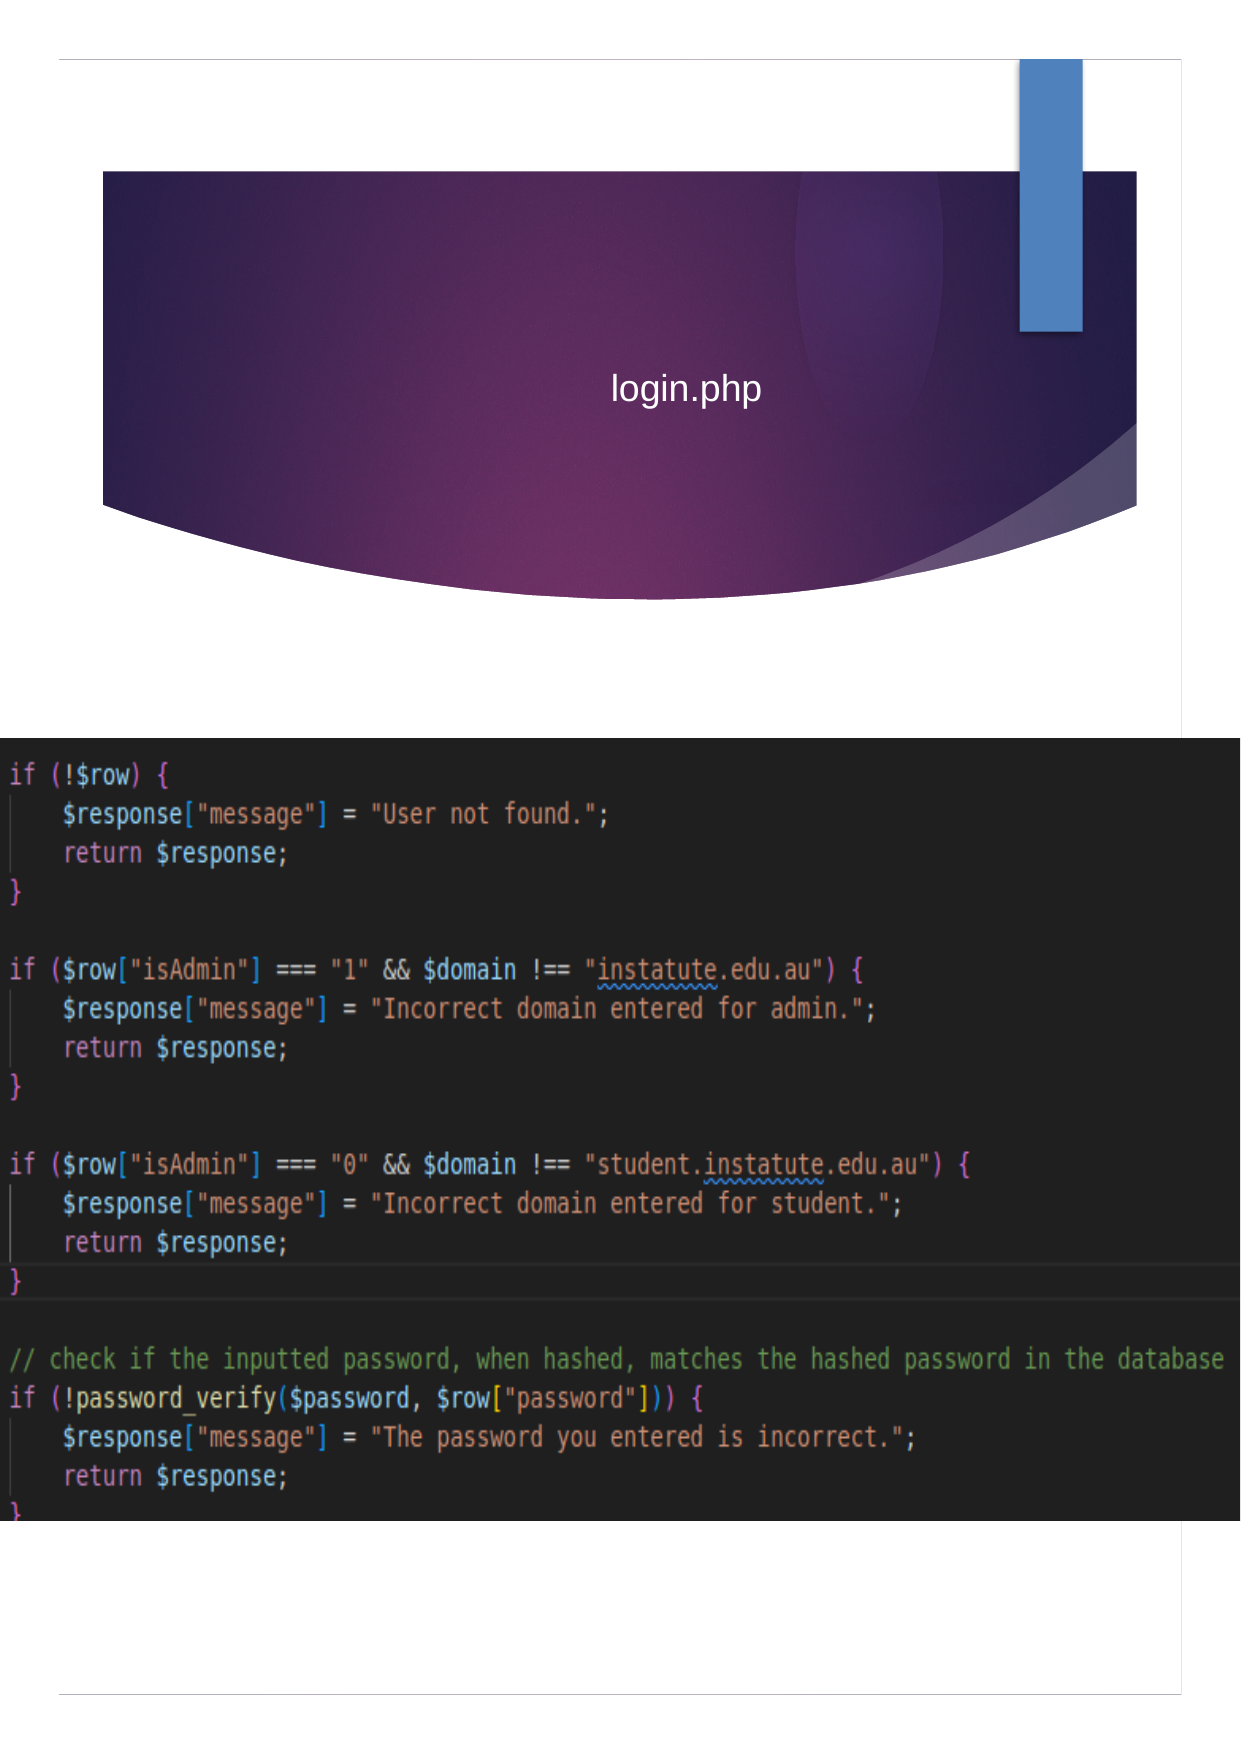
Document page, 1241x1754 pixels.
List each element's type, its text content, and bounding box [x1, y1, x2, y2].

text_box login.php [516, 356, 857, 457]
picture [103, 172, 1136, 599]
picture [0, 738, 1241, 1521]
